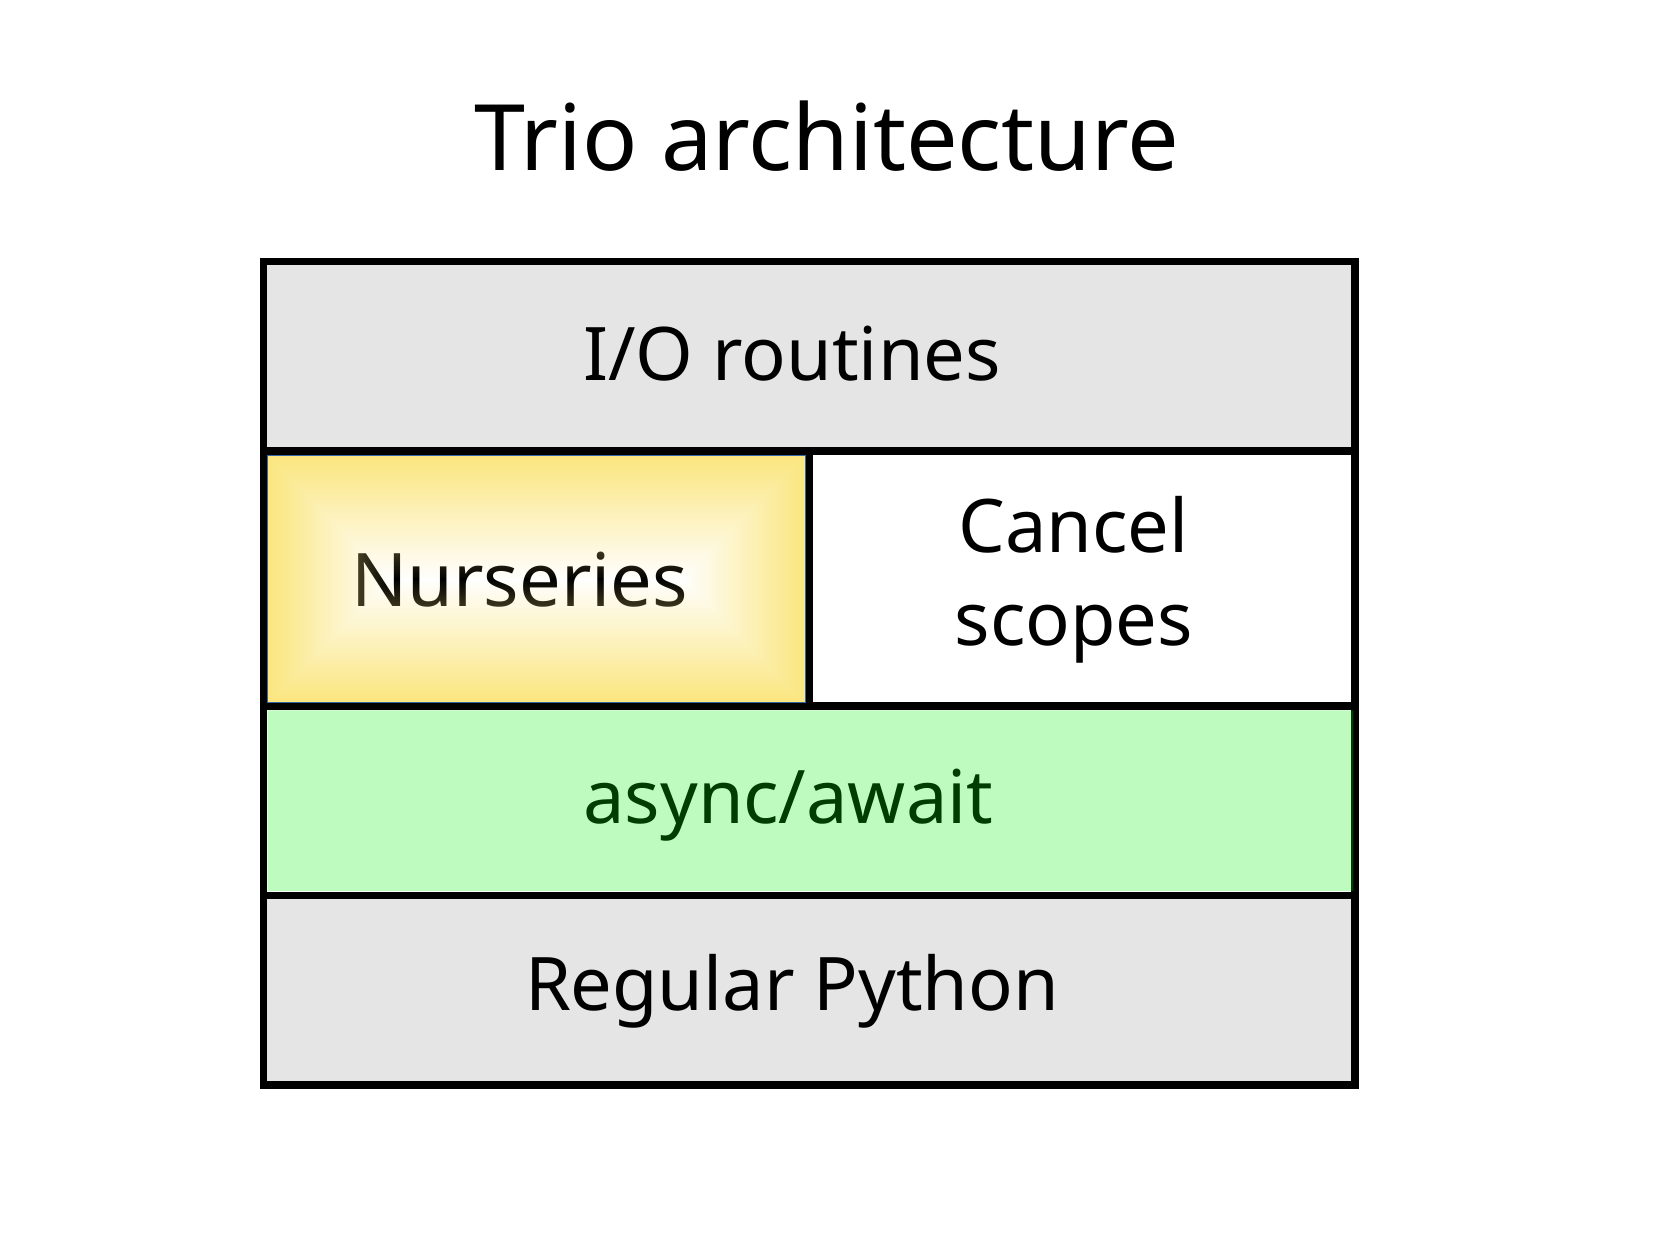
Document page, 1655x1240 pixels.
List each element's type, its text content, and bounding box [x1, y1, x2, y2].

text_box [267, 455, 806, 703]
text_box [267, 710, 1354, 891]
picture [258, 256, 1361, 1091]
title Trio architecture [82, 31, 1572, 239]
